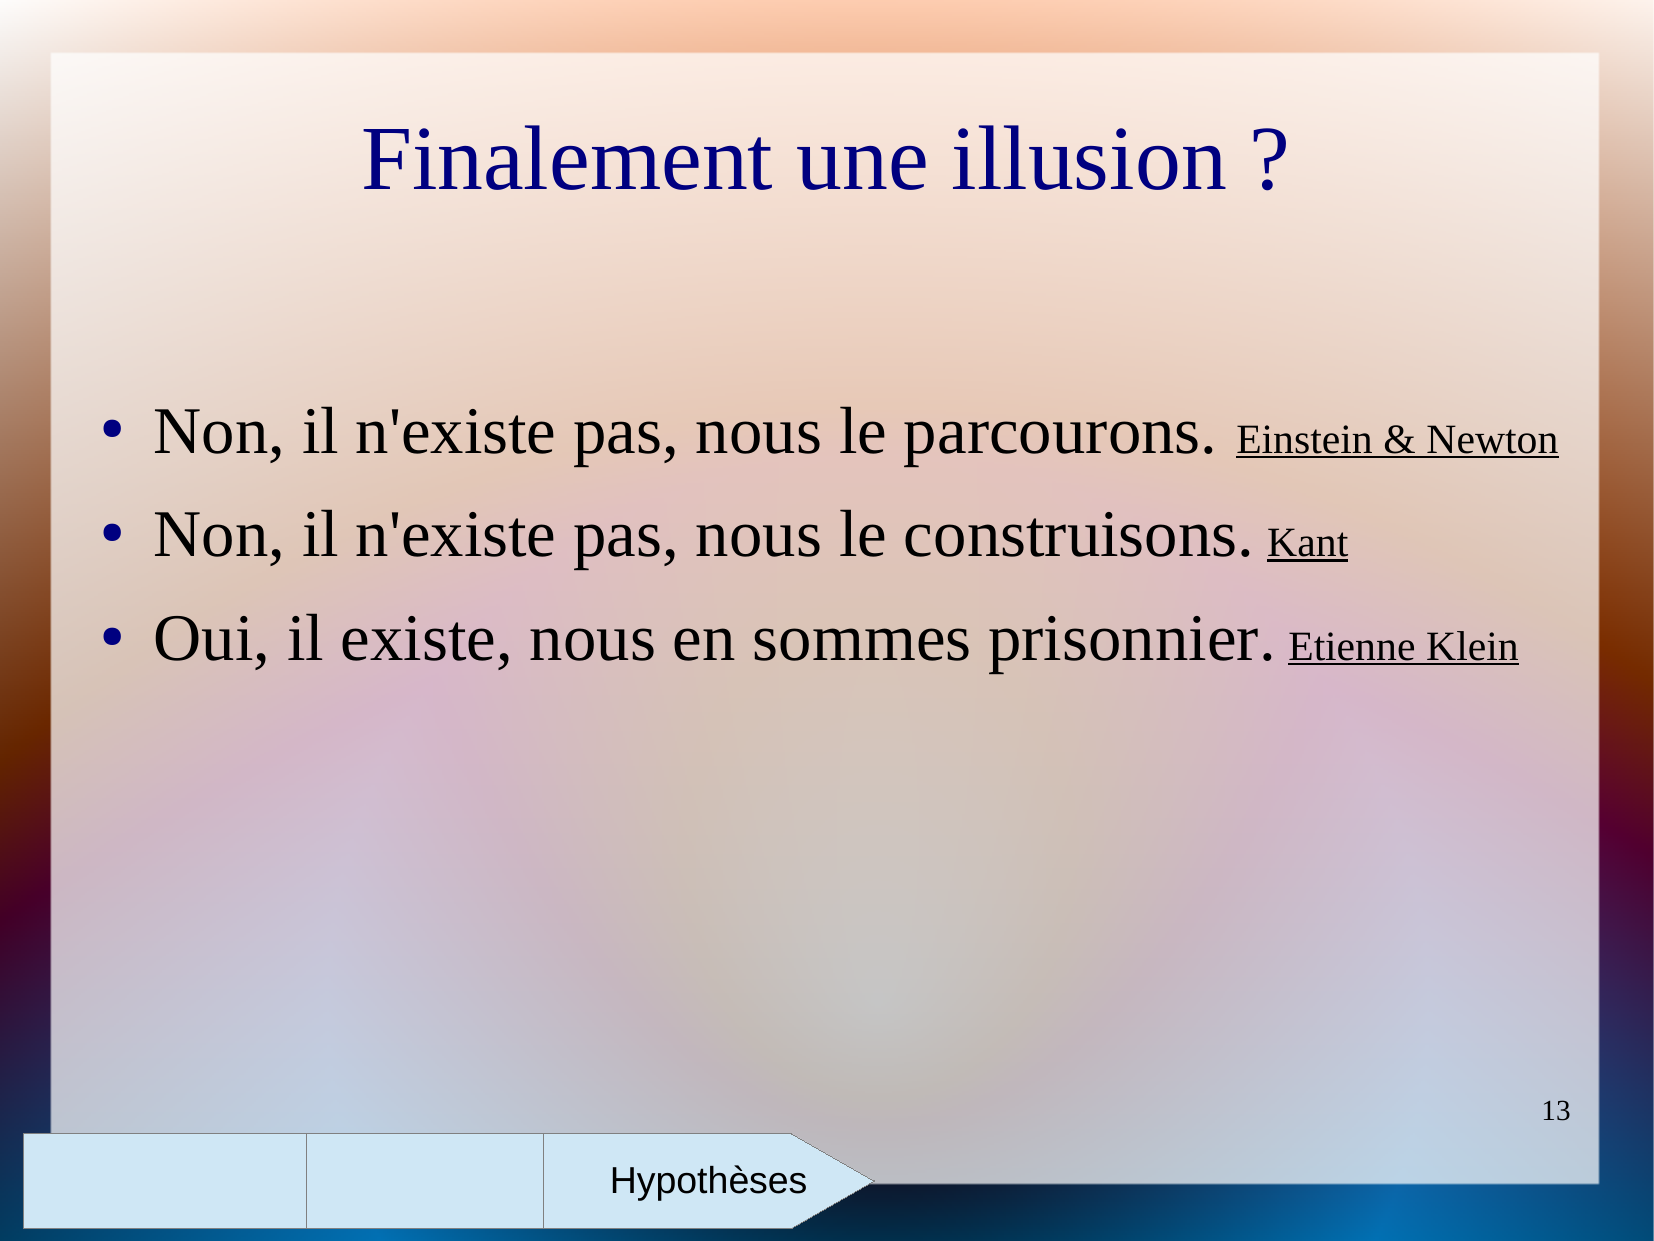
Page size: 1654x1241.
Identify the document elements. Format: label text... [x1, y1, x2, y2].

title Finalement une illusion ? [82, 55, 1571, 263]
picture [0, 0, 1654, 1241]
text_box [23, 1133, 543, 1229]
list Non, il n'existe pas, nous le parcourons. Einstein & Newton Non, il n'existe pas, nous le construisons. Kant Oui, il existe, nous en sommes prisonnier. Etienne Klein [82, 290, 1571, 1010]
text_box Hypothèses [543, 1133, 875, 1229]
